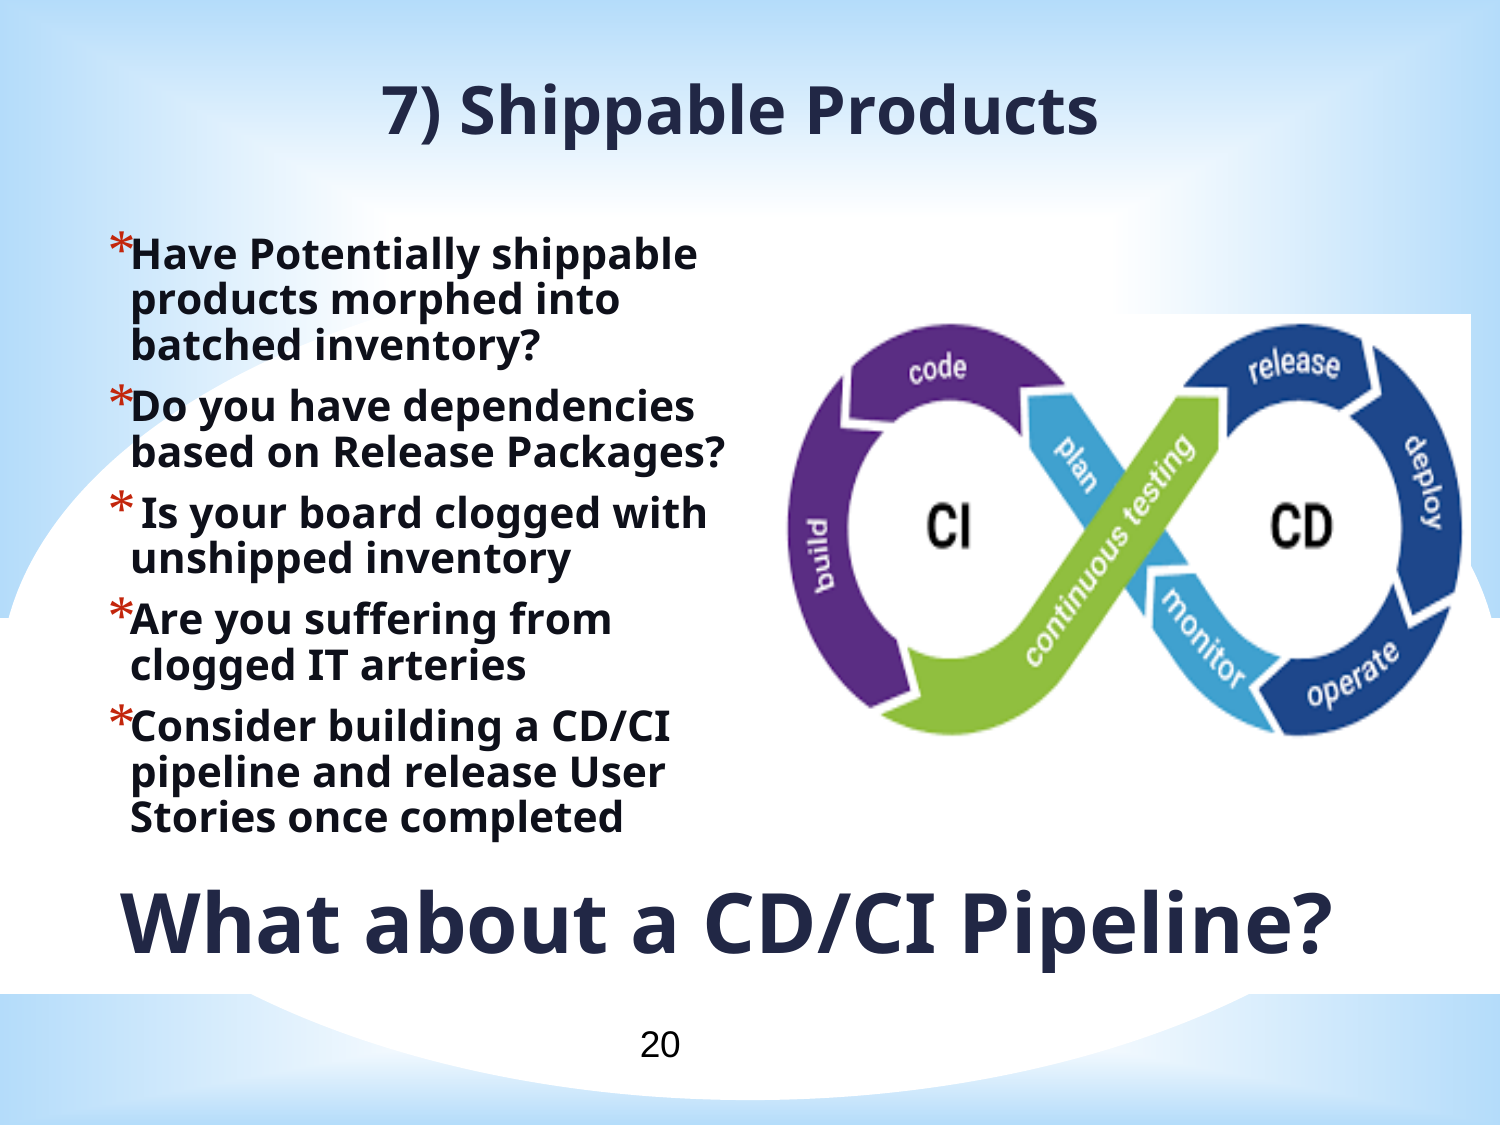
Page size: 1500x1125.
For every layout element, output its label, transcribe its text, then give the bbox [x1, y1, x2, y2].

title What about a CD/CI Pipeline? [89, 862, 1366, 1013]
picture [0, 0, 1500, 921]
text_box <number> [624, 1013, 925, 1073]
list Have Potentially shippable products morphed into batched inventory? Do you have dependencies based on Release Packages? Is your board clogged with unshipped inventory Are you suffering from clogged IT arteries Consider building a CD/CI pipeline and release User Stories once completed [87, 224, 766, 863]
title 7) Shippable Products [112, 60, 1388, 198]
picture [0, 993, 1500, 1125]
